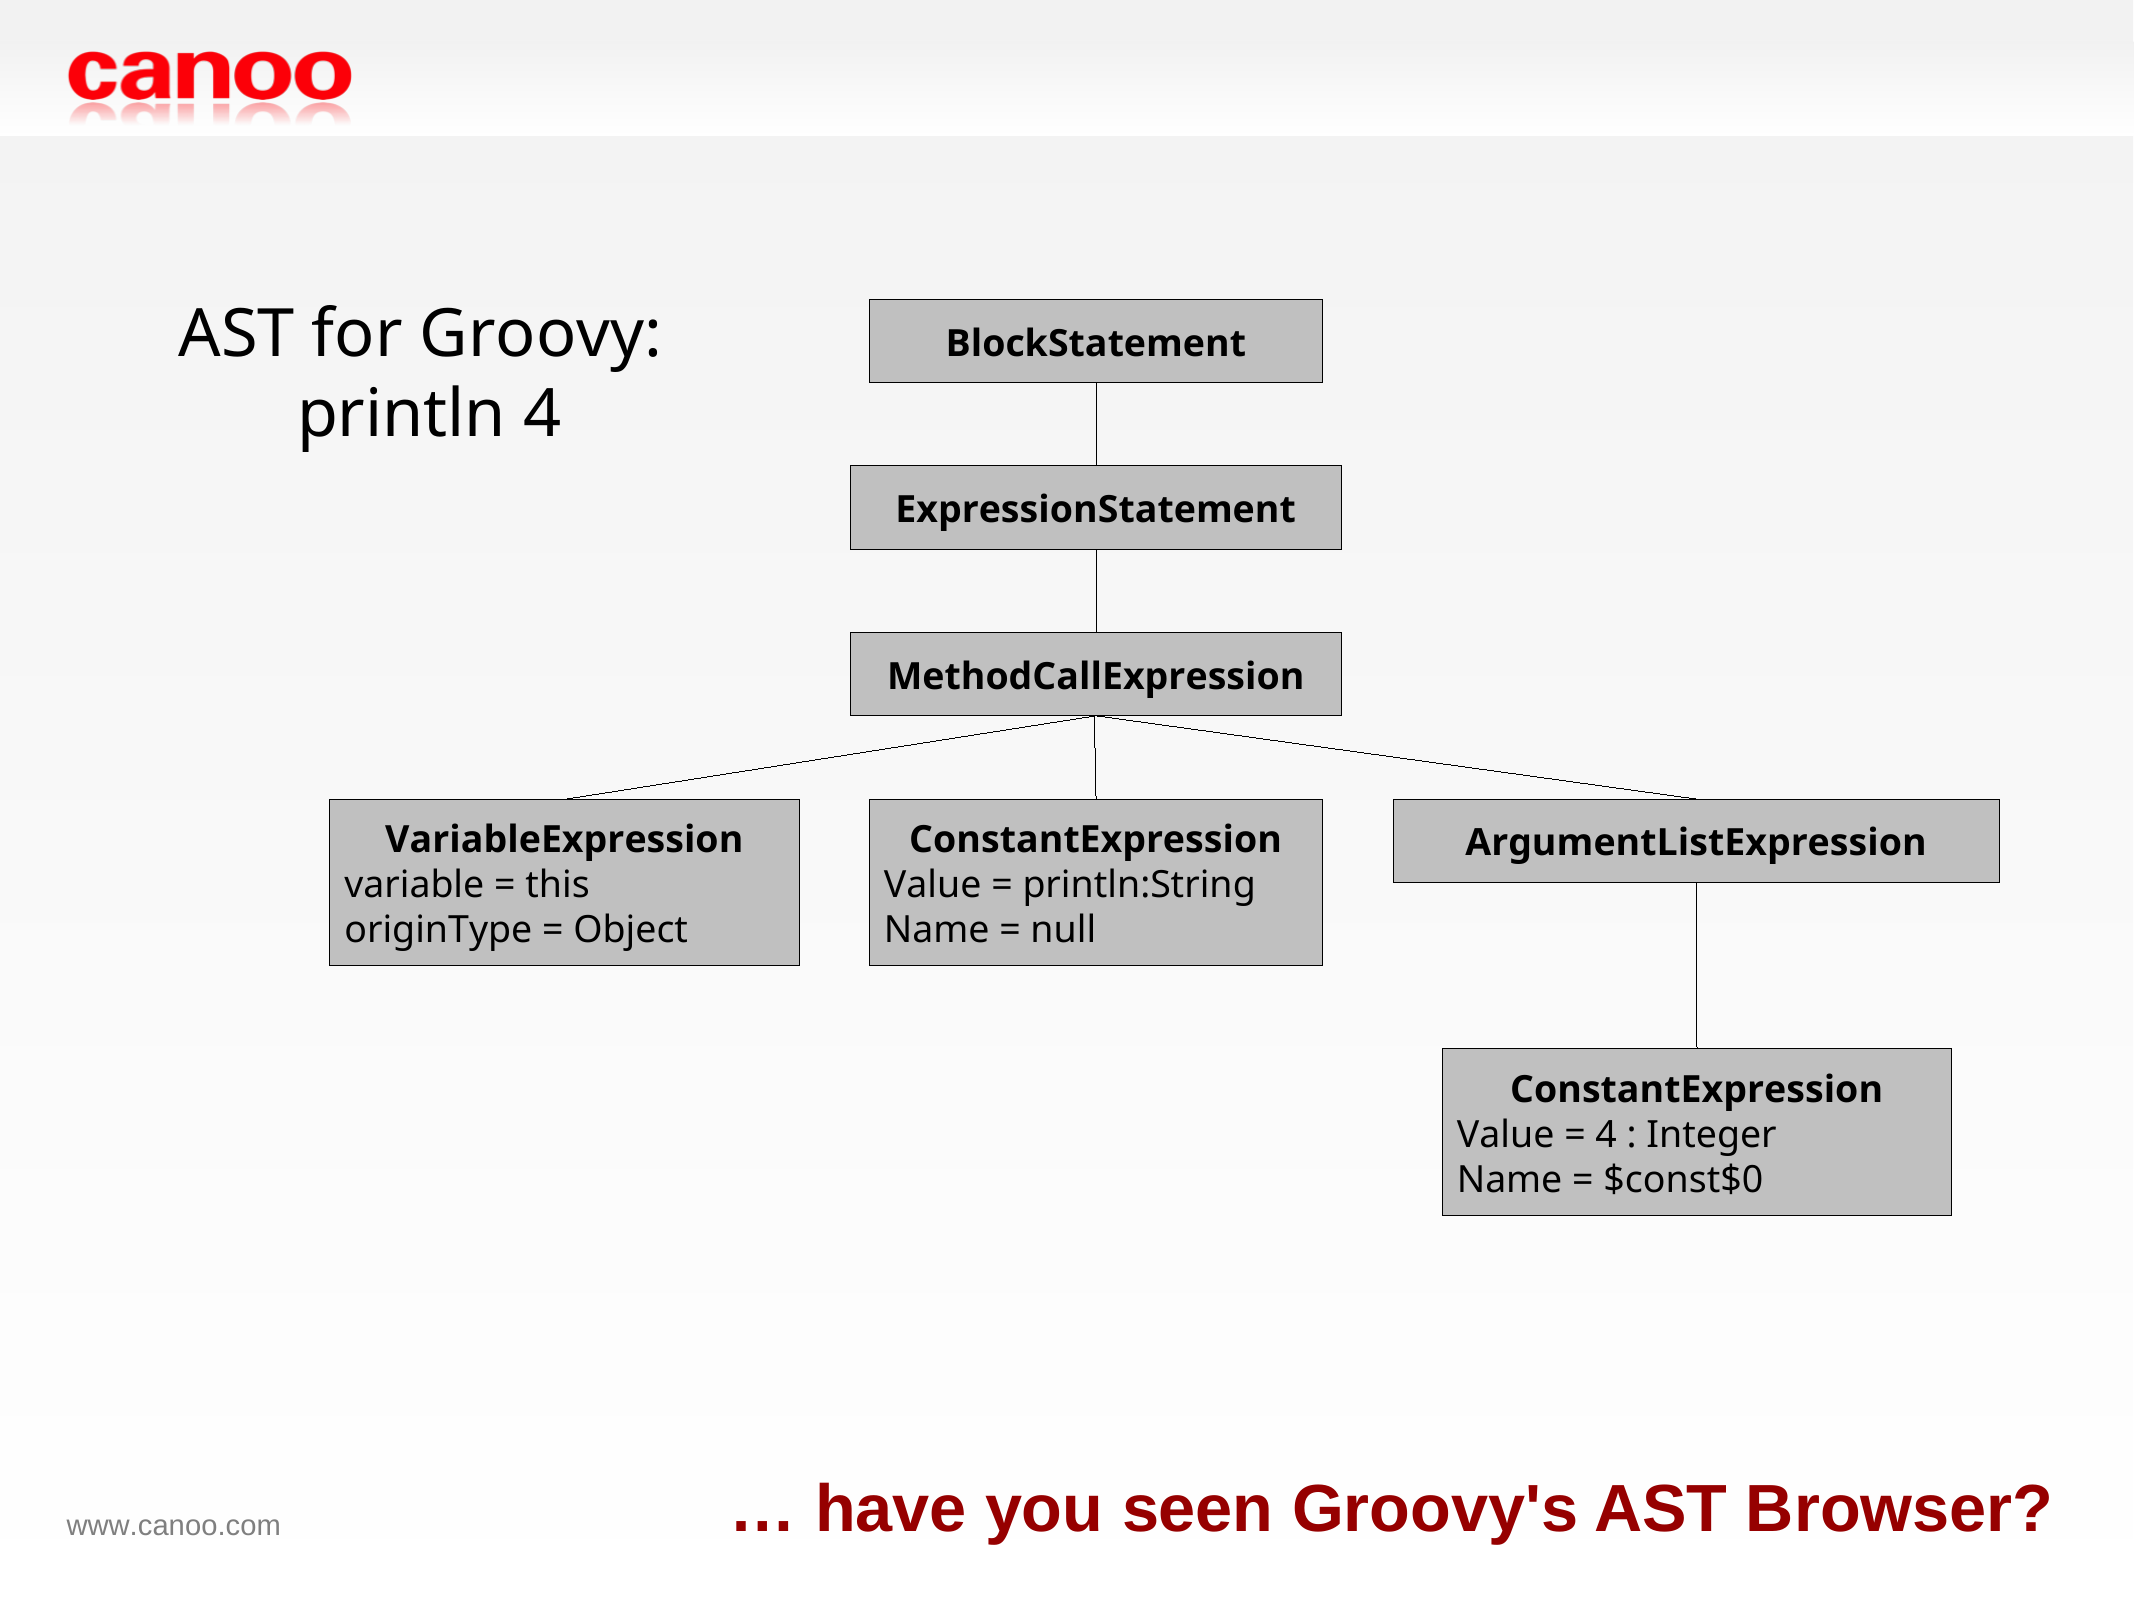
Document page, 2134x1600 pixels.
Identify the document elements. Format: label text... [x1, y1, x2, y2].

text_box AST for Groovy: println 4 [163, 282, 788, 563]
text_box VariableExpression variable = this originType = Object [329, 799, 800, 966]
text_box ConstantExpression Value = println:String Name = null [869, 799, 1323, 966]
text_box ExpressionStatement [850, 465, 1342, 550]
text_box ArgumentListExpression [1393, 799, 2000, 883]
title … have you seen Groovy's AST Browser? [50, 1450, 2063, 1560]
picture [65, 48, 353, 154]
text_box ConstantExpression Value = 4 : Integer Name = $const$0 [1442, 1048, 1952, 1216]
text_box MethodCallExpression [850, 632, 1342, 716]
text_box BlockStatement [869, 299, 1323, 383]
